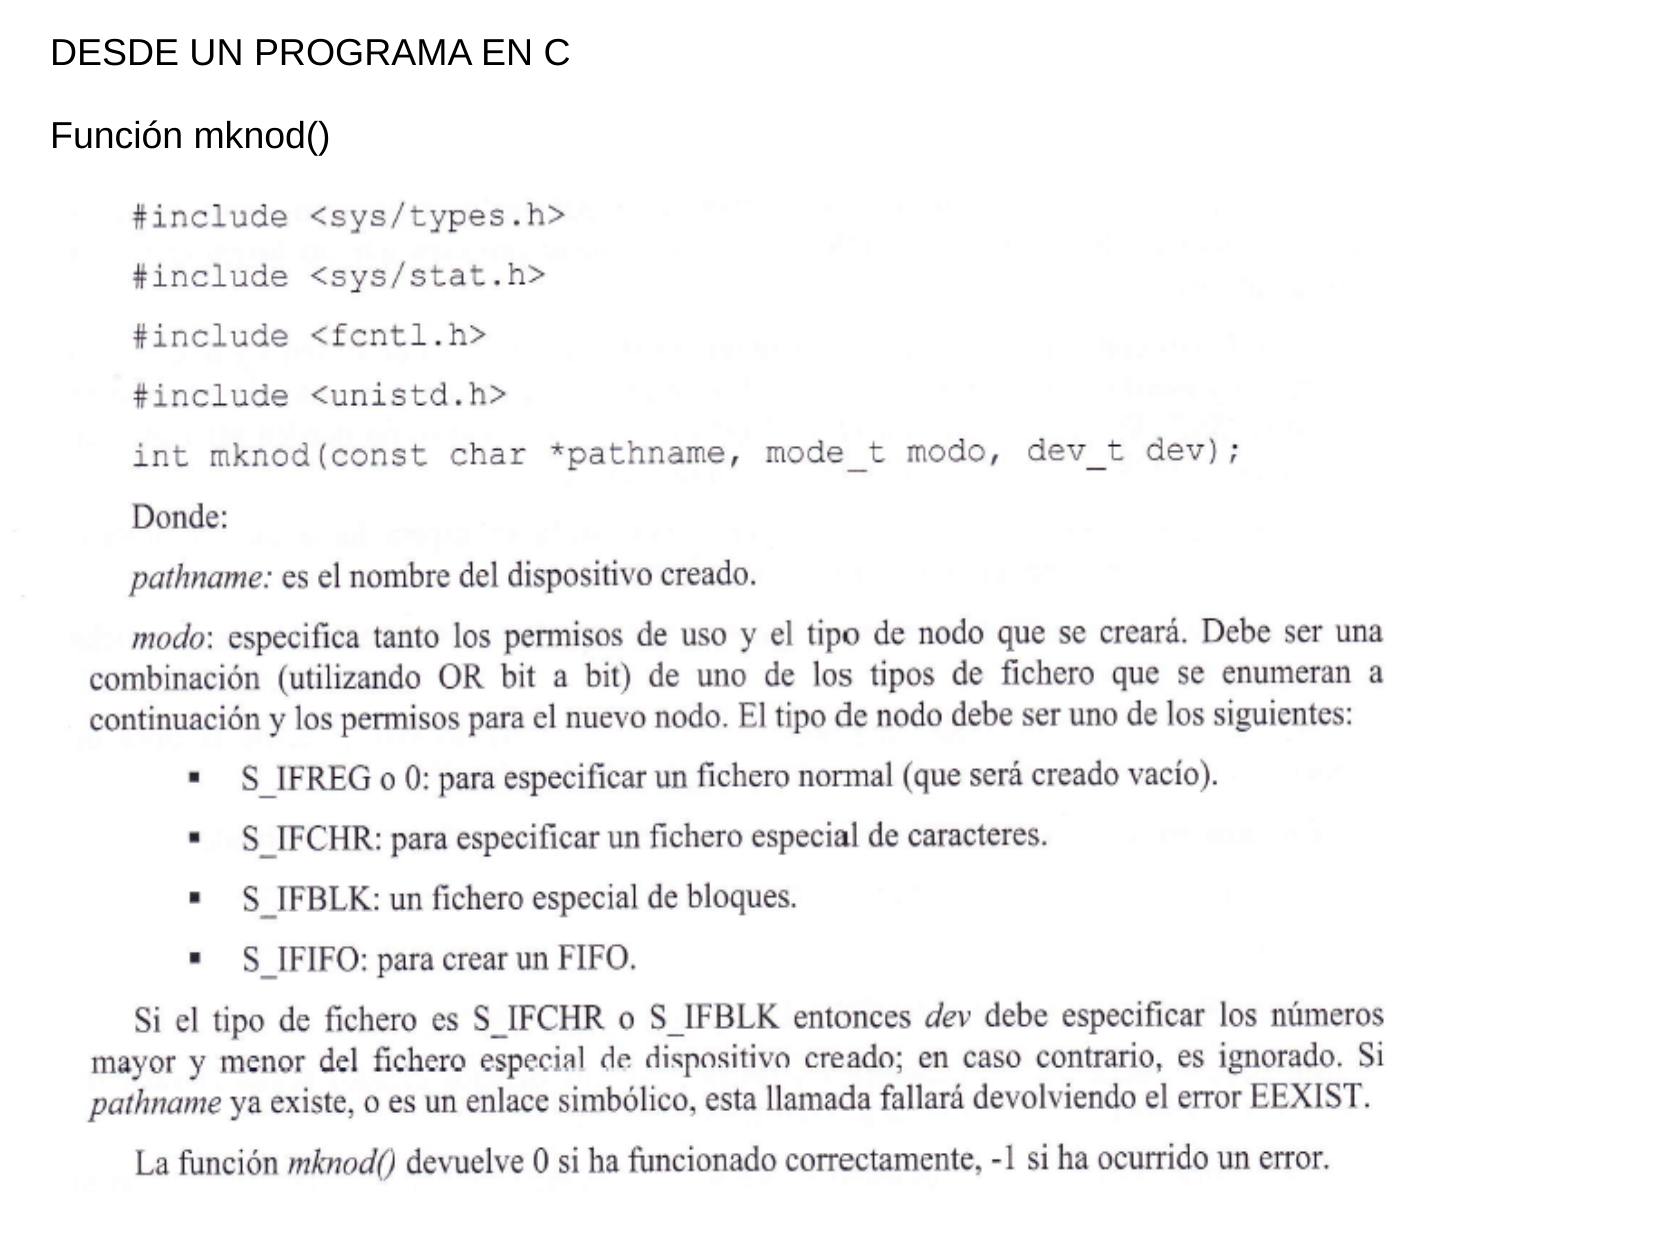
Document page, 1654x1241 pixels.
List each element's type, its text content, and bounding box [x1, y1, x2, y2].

picture [11, 197, 1583, 1193]
text_box DESDE UN PROGRAMA EN C Función mknod() [35, 23, 1548, 197]
